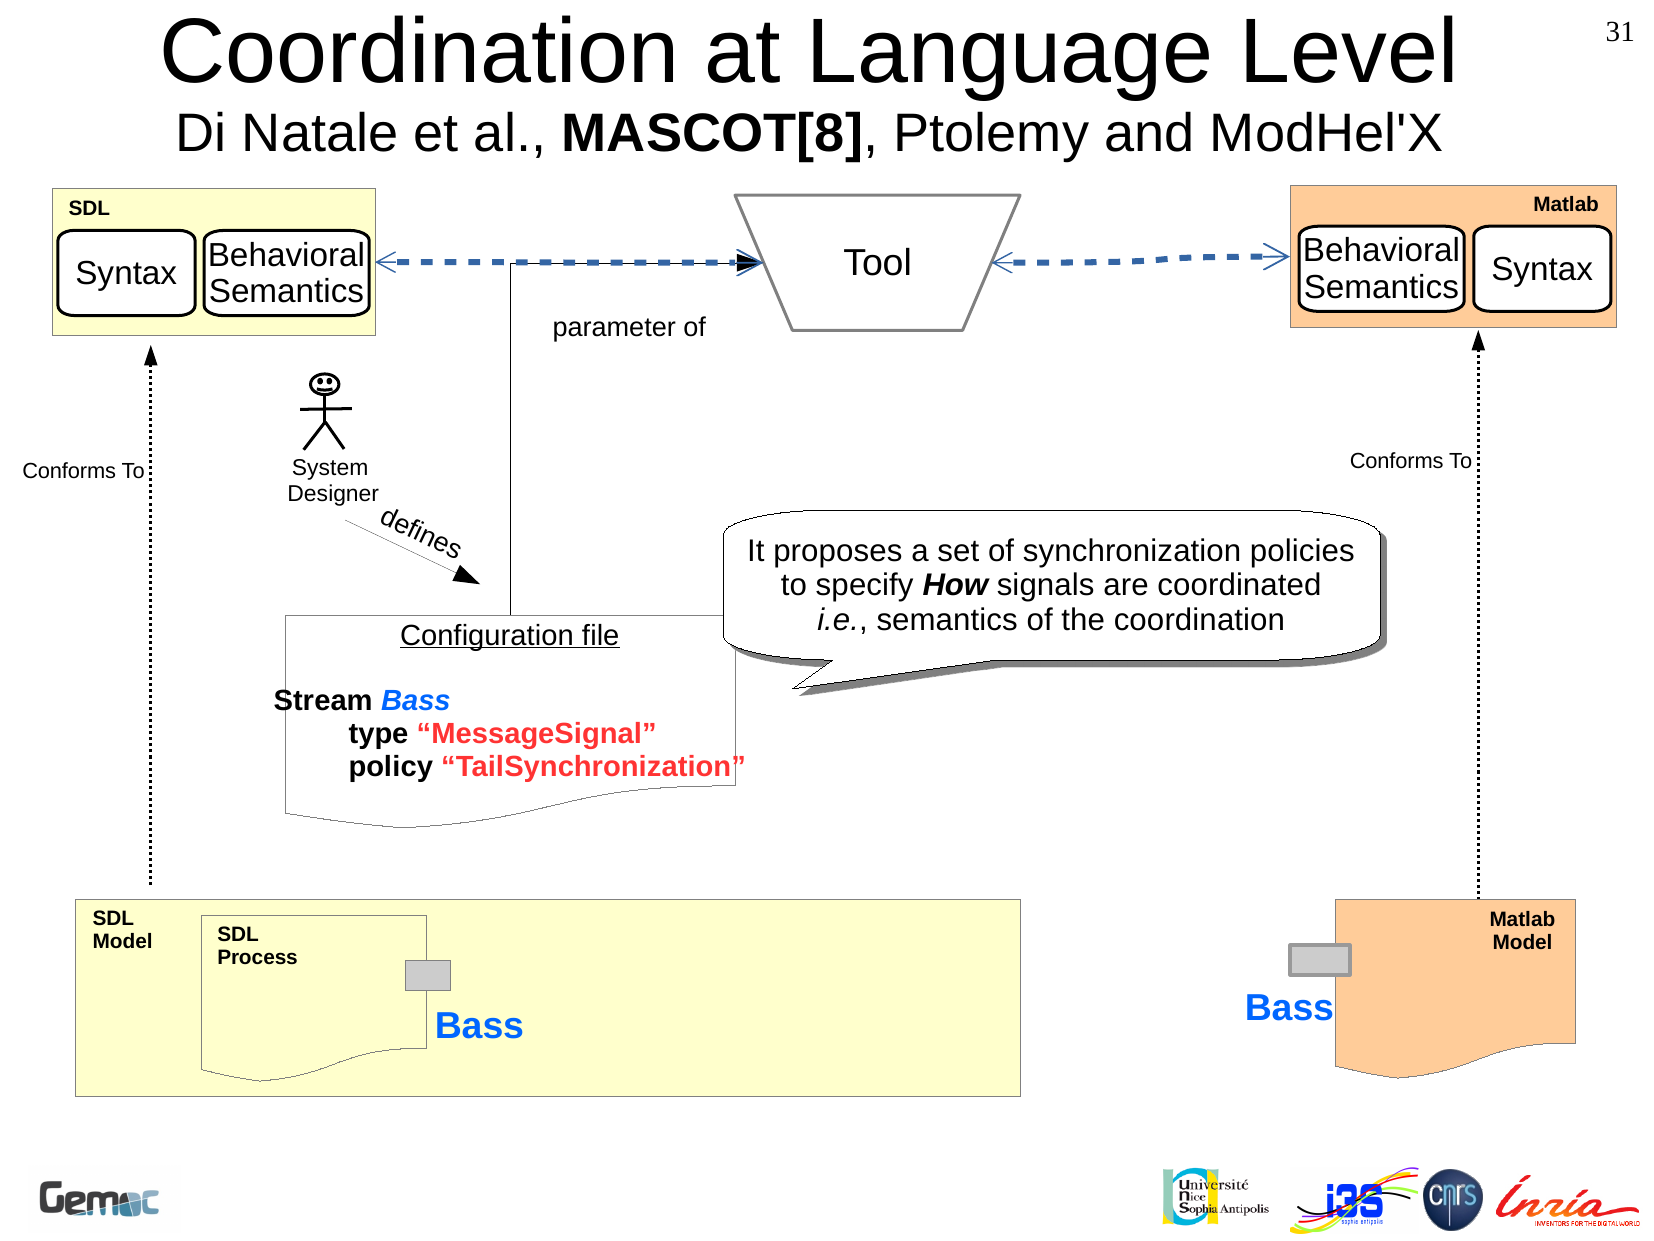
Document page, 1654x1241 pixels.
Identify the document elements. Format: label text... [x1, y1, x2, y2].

text_box Conforms To [1335, 441, 1553, 598]
text_box Syntax [1473, 266, 1611, 312]
text_box [1290, 266, 1617, 328]
text_box System Designer [231, 419, 436, 515]
text_box Tool [765, 266, 990, 331]
text_box [1290, 899, 1576, 1075]
picture [1137, 1150, 1647, 1241]
text_box It proposes a set of synchronization policies to specify How signals are coordinated i.e., semantics of the coordination [723, 510, 1381, 689]
text_box Syntax [100, 266, 110, 281]
text_box SDL Model [78, 899, 227, 961]
text_box SDL Process [202, 915, 352, 977]
text_box Matlab Model [1440, 900, 1606, 962]
title Coordination at Language Level Di Natale et al., MASCOT[8], Ptolemy and ModHel'X [0, 0, 1654, 266]
text_box Configuration file Stream Bass type “MessageSignal” policy “TailSynchronization” [285, 615, 736, 828]
text_box [75, 899, 1021, 1097]
text_box [52, 266, 376, 336]
text_box Bass [1230, 979, 1426, 1079]
text_box Behavioral Semantics [204, 266, 370, 316]
text_box Conforms To [7, 451, 226, 654]
text_box Behavioral Semantics [1299, 266, 1465, 312]
text_box [310, 373, 339, 395]
text_box Syntax [57, 266, 196, 316]
text_box Bass [420, 997, 616, 1096]
